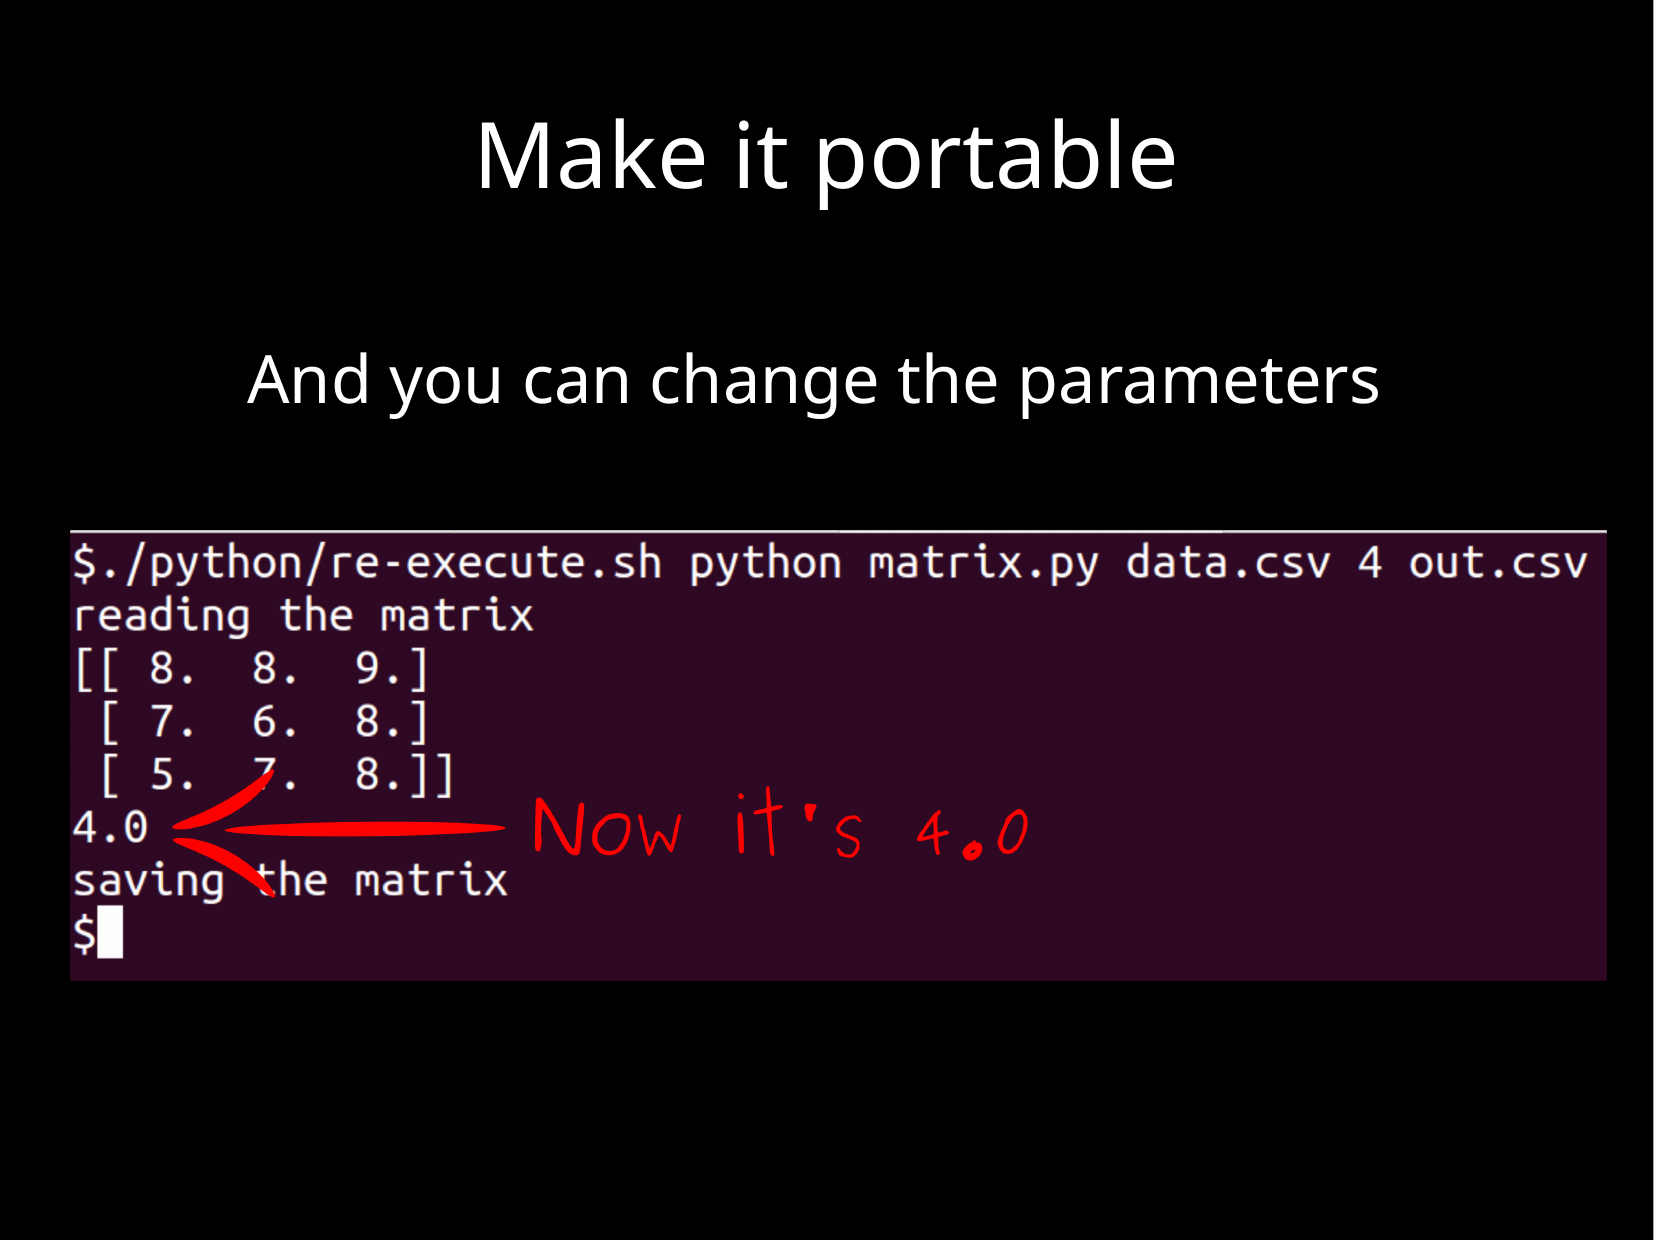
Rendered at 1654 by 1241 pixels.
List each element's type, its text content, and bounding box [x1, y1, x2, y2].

title Make it portable [82, 49, 1571, 257]
list And you can change the parameters [70, 332, 1559, 461]
picture [70, 530, 1607, 981]
